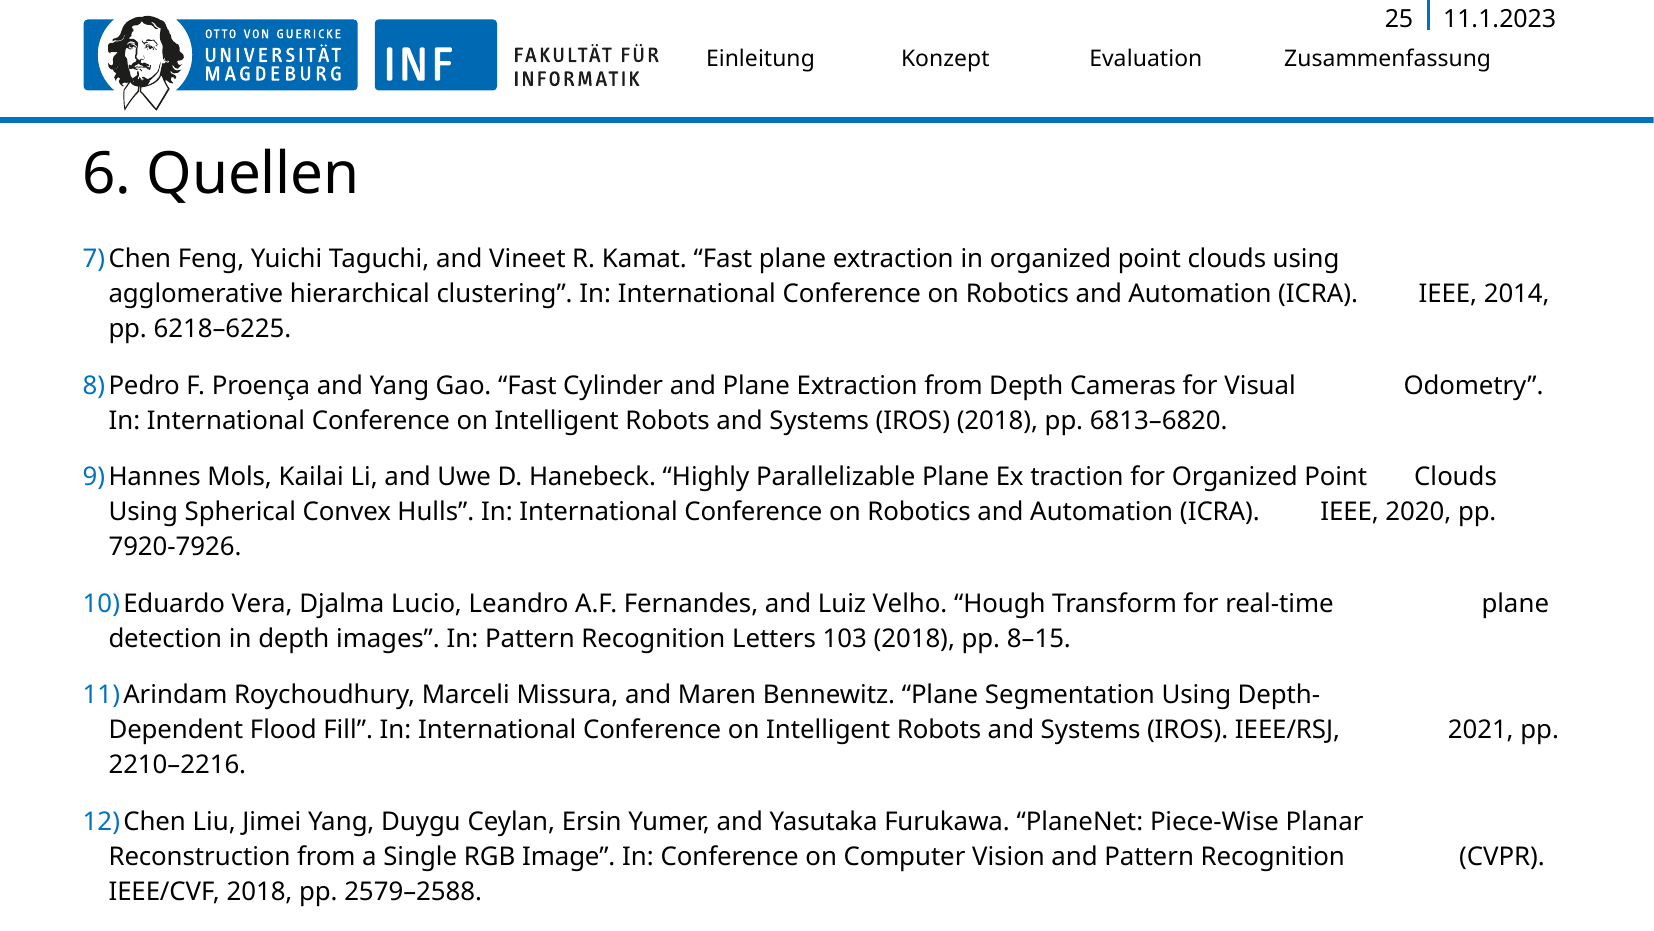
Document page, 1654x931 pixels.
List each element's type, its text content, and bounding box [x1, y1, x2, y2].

list Chen Feng, Yuichi Taguchi, and Vineet R. Kamat. “Fast plane extraction in organized point clouds using agglomerative hierarchical clustering”. In: International Conference on Robotics and Automation (ICRA). IEEE, 2014, pp. 6218–6225. Pedro F. Proença and Yang Gao. “Fast Cylinder and Plane Extraction from Depth Cameras for Visual Odometry”. In: International Conference on Intelligent Robots and Systems (IROS) (2018), pp. 6813–6820. Hannes Mols, Kailai Li, and Uwe D. Hanebeck. “Highly Parallelizable Plane Ex traction for Organized Point Clouds Using Spherical Convex Hulls”. In: International Conference on Robotics and Automation (ICRA). IEEE, 2020, pp. 7920-7926. Eduardo Vera, Djalma Lucio, Leandro A.F. Fernandes, and Luiz Velho. “Hough Transform for real-time plane detection in depth images”. In: Pattern Recognition Letters 103 (2018), pp. 8–15. Arindam Roychoudhury, Marceli Missura, and Maren Bennewitz. “Plane Segmentation Using Depth- Dependent Flood Fill”. In: International Conference on Intelligent Robots and Systems (IROS). IEEE/RSJ, 2021, pp. 2210–2216. Chen Liu, Jimei Yang, Duygu Ceylan, Ersin Yumer, and Yasutaka Furukawa. “PlaneNet: Piece-Wise Planar Reconstruction from a Single RGB Image”. In: Conference on Computer Vision and Pattern Recognition (CVPR). IEEE/CVF, 2018, pp. 2579–2588. [82, 240, 1571, 916]
title 6. Quellen [82, 131, 1571, 211]
